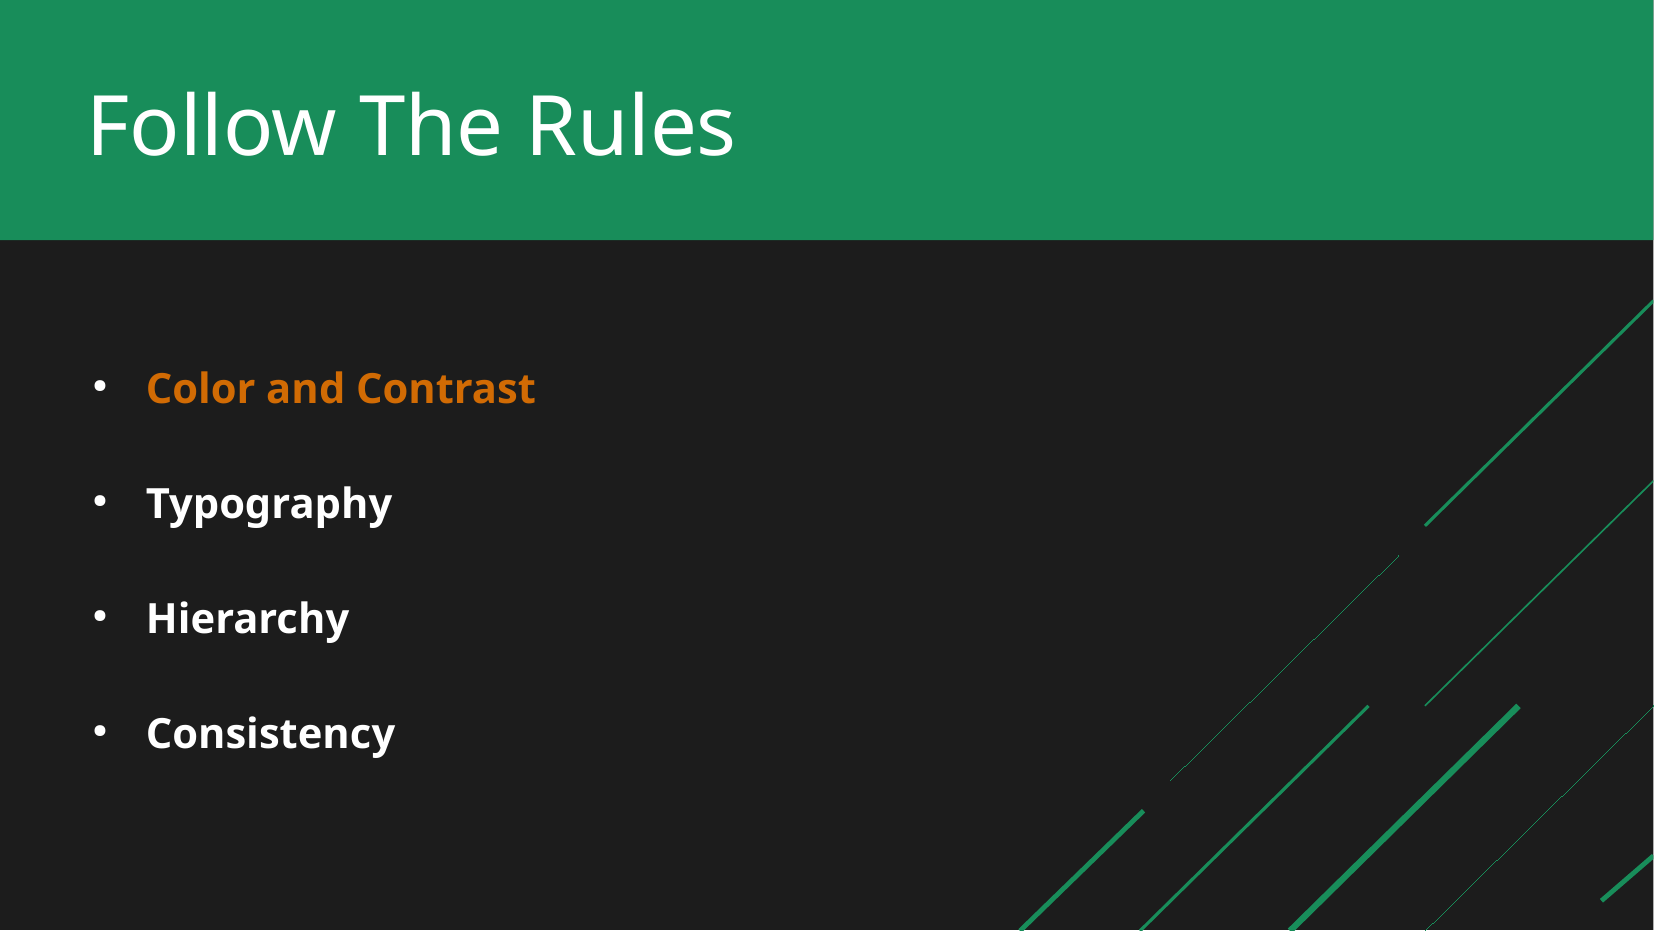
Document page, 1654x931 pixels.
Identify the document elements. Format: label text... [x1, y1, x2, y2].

title Follow The Rules [86, 45, 1231, 201]
text_box [0, 0, 1654, 241]
list Color and Contrast Typography Hierarchy Consistency [75, 330, 1564, 870]
